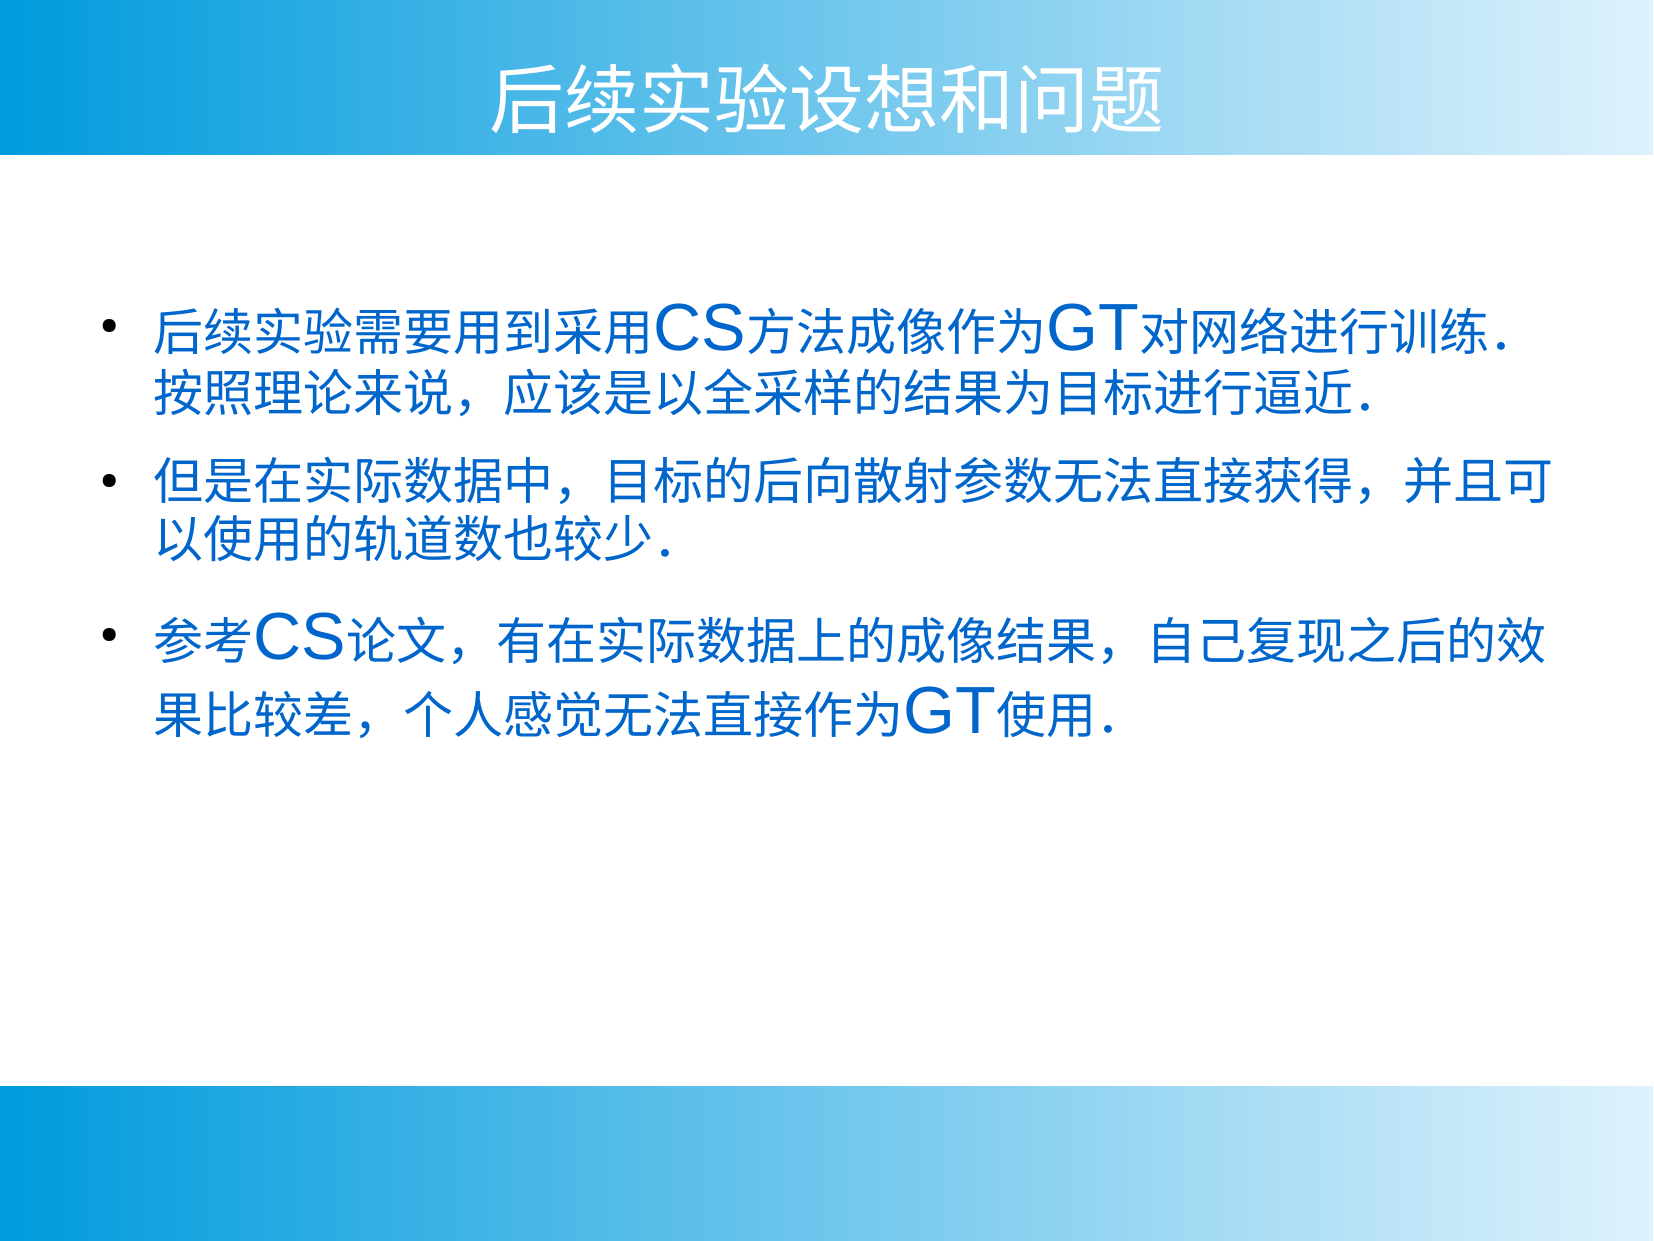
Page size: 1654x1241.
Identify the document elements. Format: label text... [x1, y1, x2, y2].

list 后续实验需要用到采用CS方法成像作为GT对网络进行训练．按照理论来说，应该是以全采样的结果为目标进行逼近． 但是在实际数据中，目标的后向散射参数无法直接获得，并且可以使用的轨道数也较少． 参考CS论文，有在实际数据上的成像结果，自己复现之后的效果比较差，个人感觉无法直接作为GT使用． [82, 290, 1571, 1010]
title 后续实验设想和问题 [82, 49, 1571, 155]
